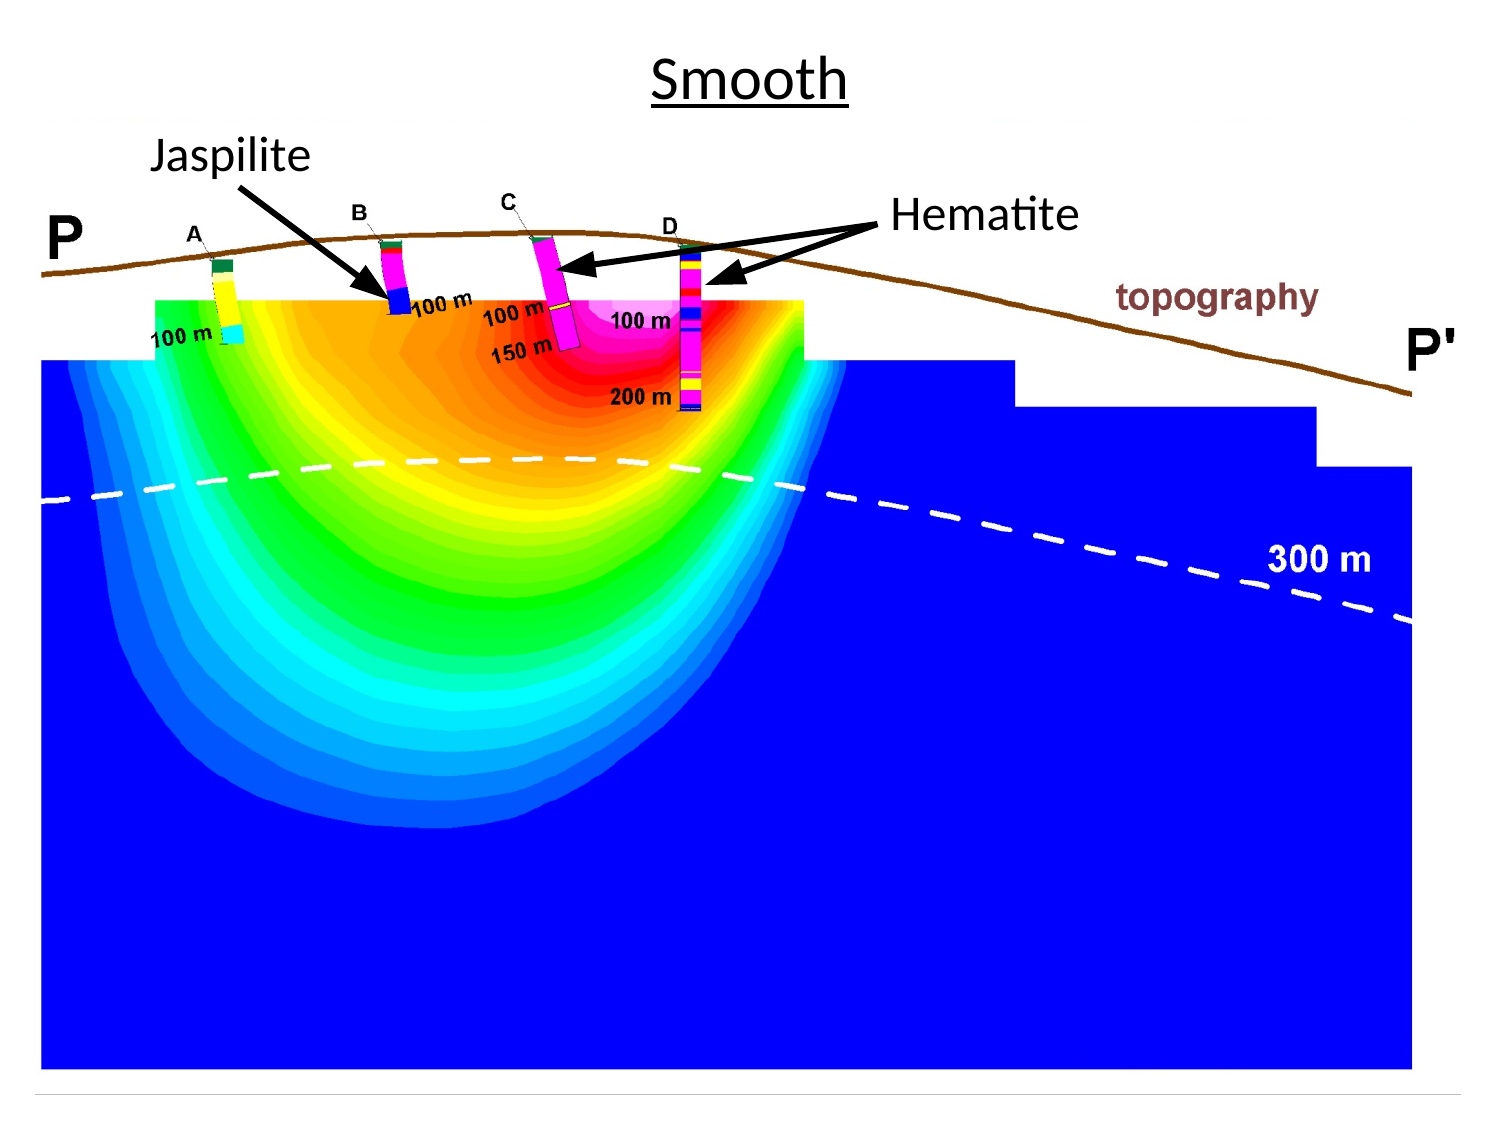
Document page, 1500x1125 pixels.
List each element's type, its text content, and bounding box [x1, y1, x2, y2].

title Smooth [75, 29, 1426, 115]
text_box Hematite [875, 172, 1137, 248]
text_box Jaspilite [135, 114, 391, 190]
picture [35, 115, 1461, 1095]
